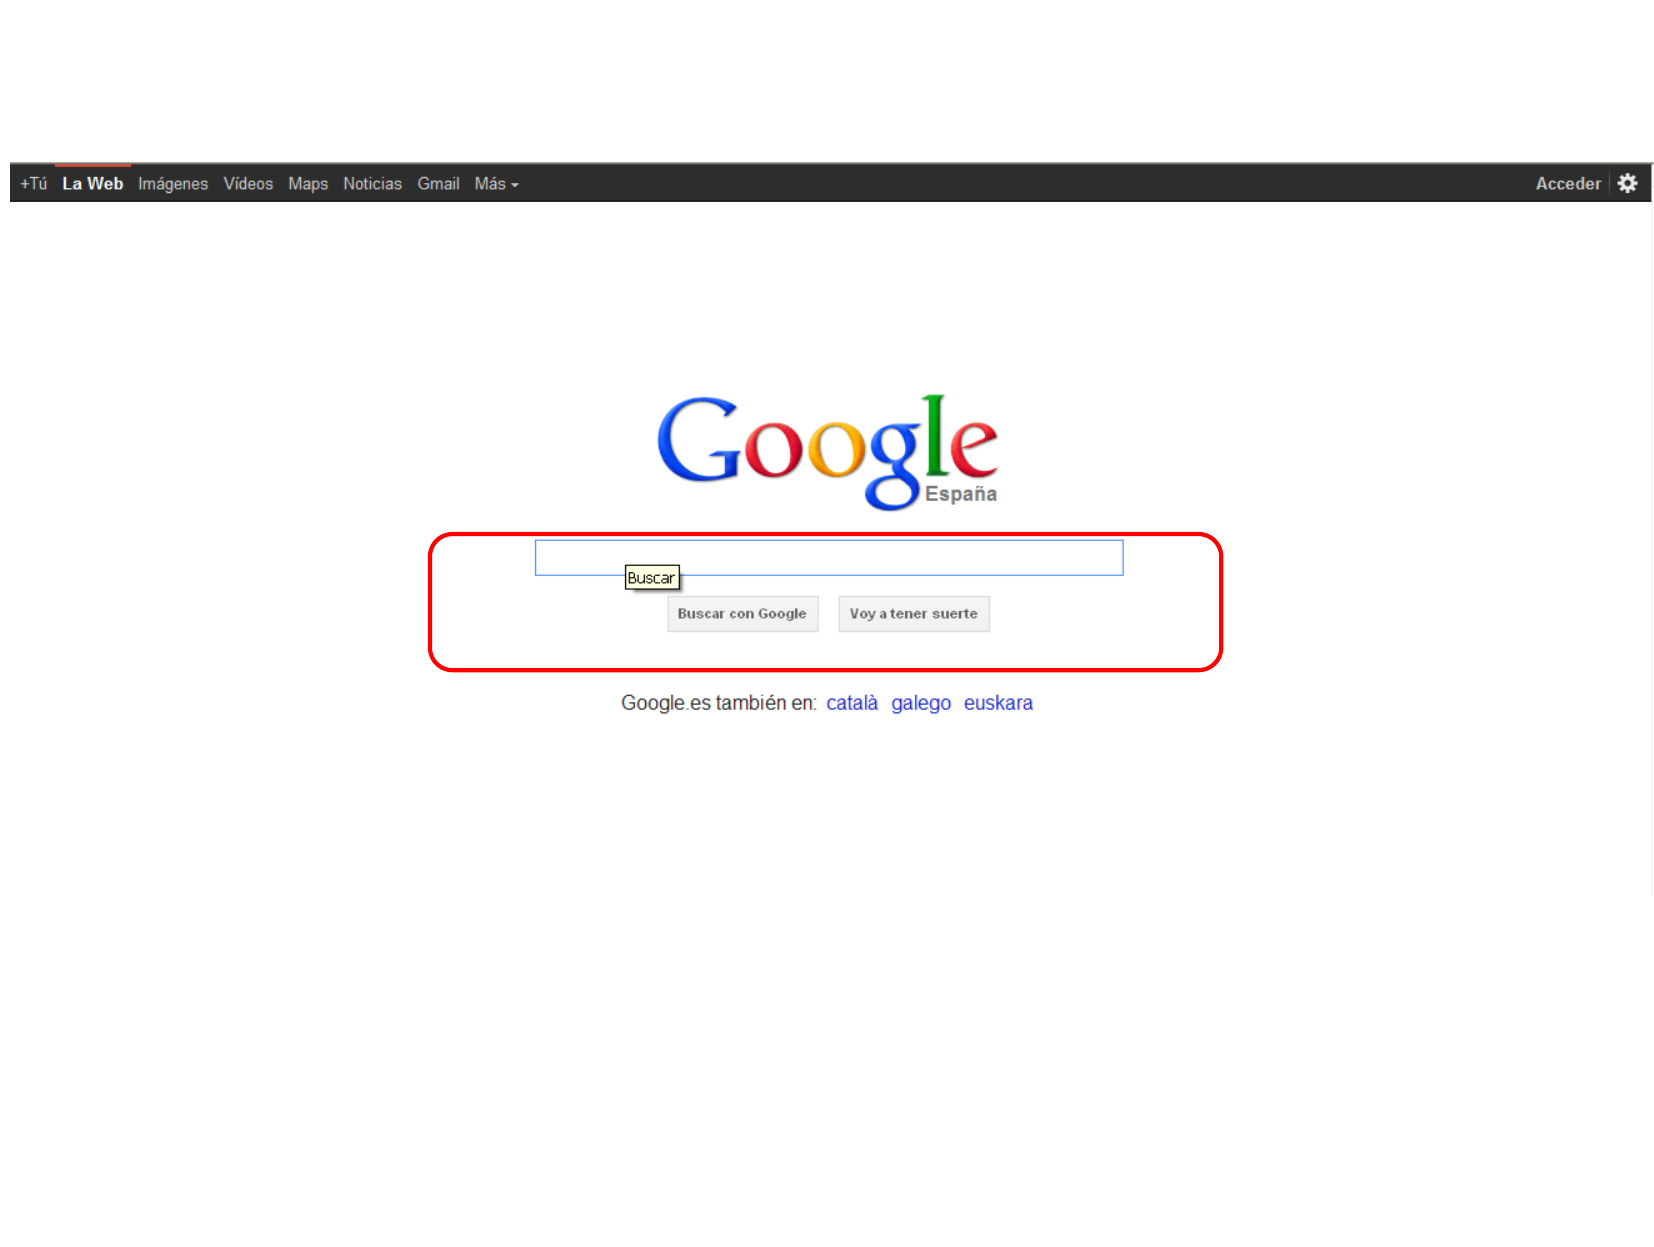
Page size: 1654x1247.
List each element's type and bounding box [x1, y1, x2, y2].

picture [10, 162, 1654, 896]
